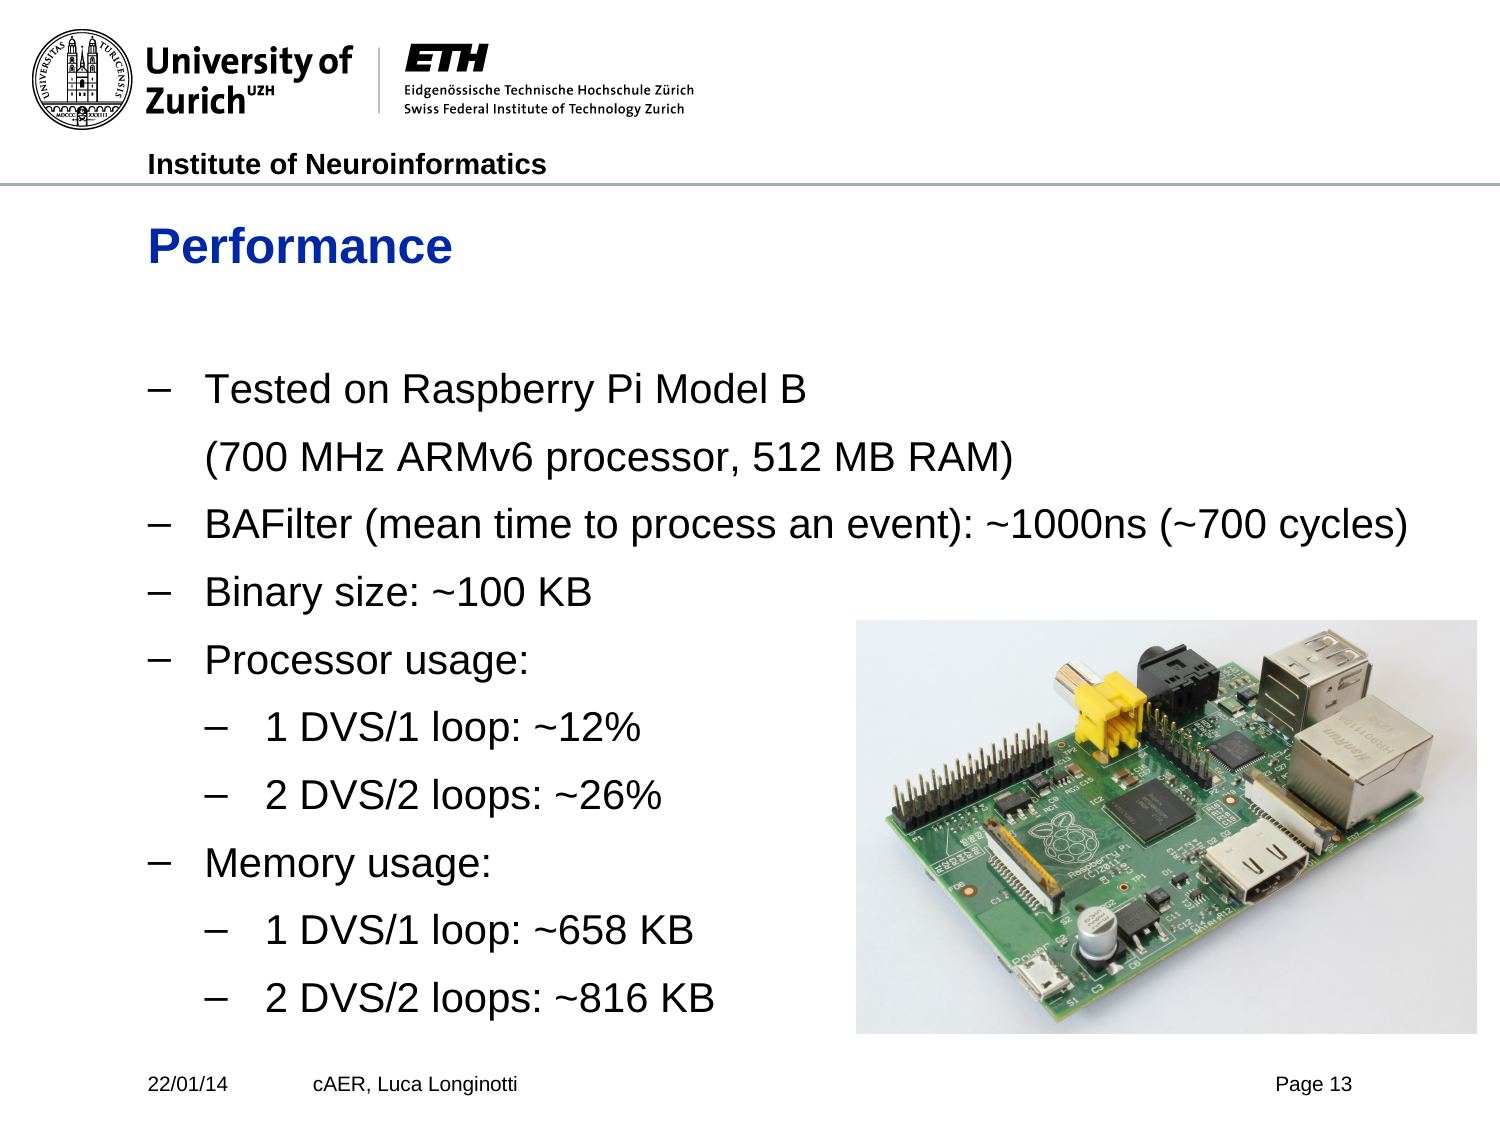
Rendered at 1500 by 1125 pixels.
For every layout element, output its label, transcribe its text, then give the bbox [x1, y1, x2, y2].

title Performance [147, 208, 1353, 335]
picture [856, 620, 1477, 1034]
list Tested on Raspberry Pi Model B (700 MHz ARMv6 processor, 512 MB RAM) BAFilter (mean time to process an event): ~1000ns (~700 cycles) Binary size: ~100 KB Processor usage: 1 DVS/1 loop: ~12% 2 DVS/2 loops: ~26% Memory usage: 1 DVS/1 loop: ~658 KB 2 DVS/2 loops: ~816 KB [147, 361, 1477, 1021]
picture [26, 23, 704, 136]
